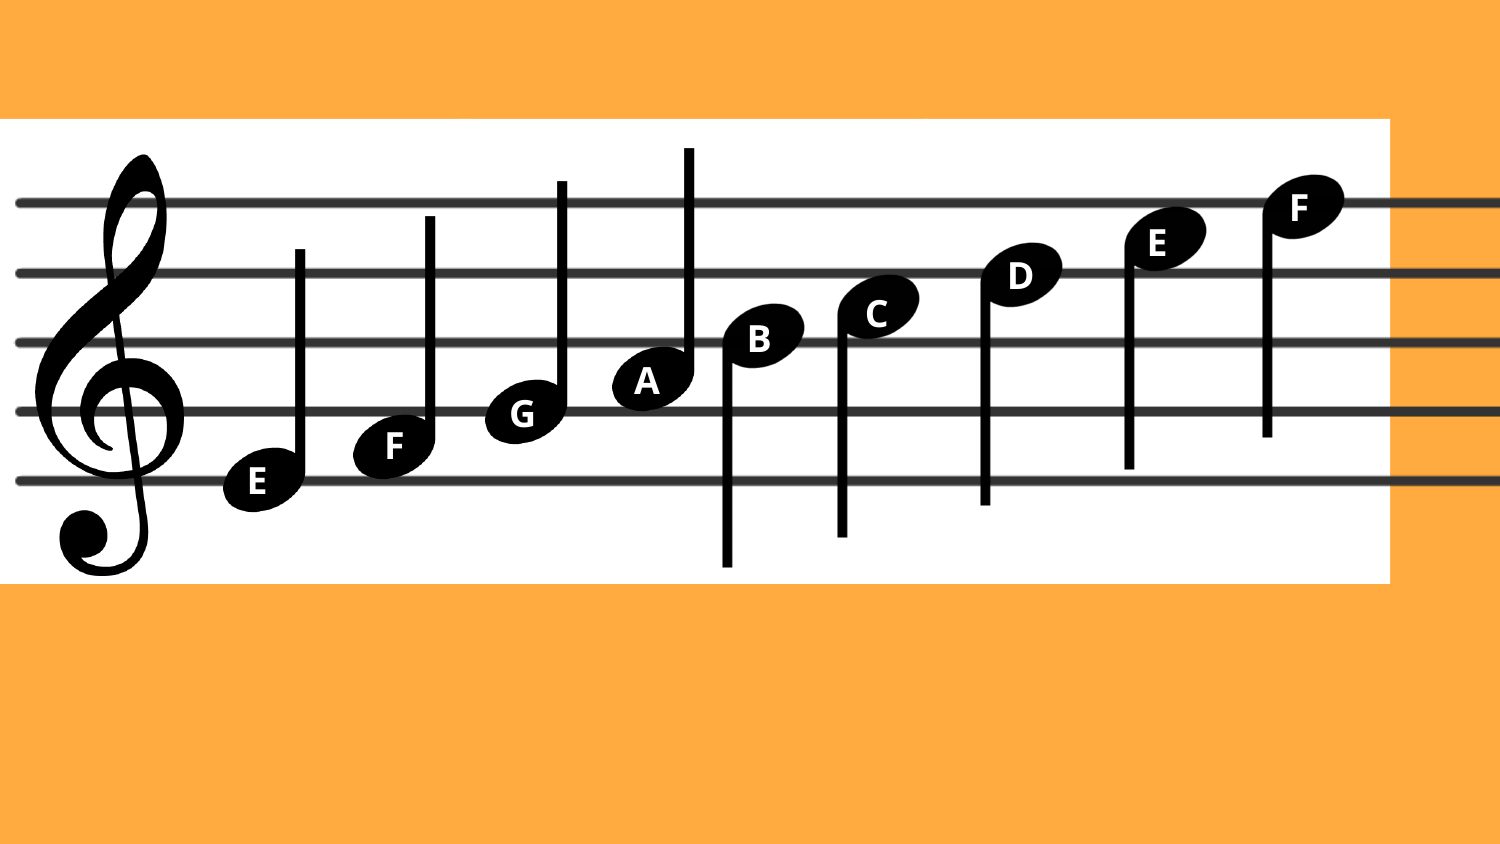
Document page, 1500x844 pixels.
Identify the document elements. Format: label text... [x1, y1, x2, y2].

text_box D [991, 237, 1059, 313]
picture [0, 141, 1500, 581]
text_box E [231, 441, 298, 517]
text_box B [731, 299, 798, 375]
text_box [0, 118, 1391, 159]
text_box E [1131, 204, 1198, 280]
text_box F [369, 406, 436, 482]
text_box C [849, 274, 916, 350]
text_box A [619, 341, 686, 417]
text_box G [494, 374, 561, 450]
text_box F [1273, 169, 1340, 245]
